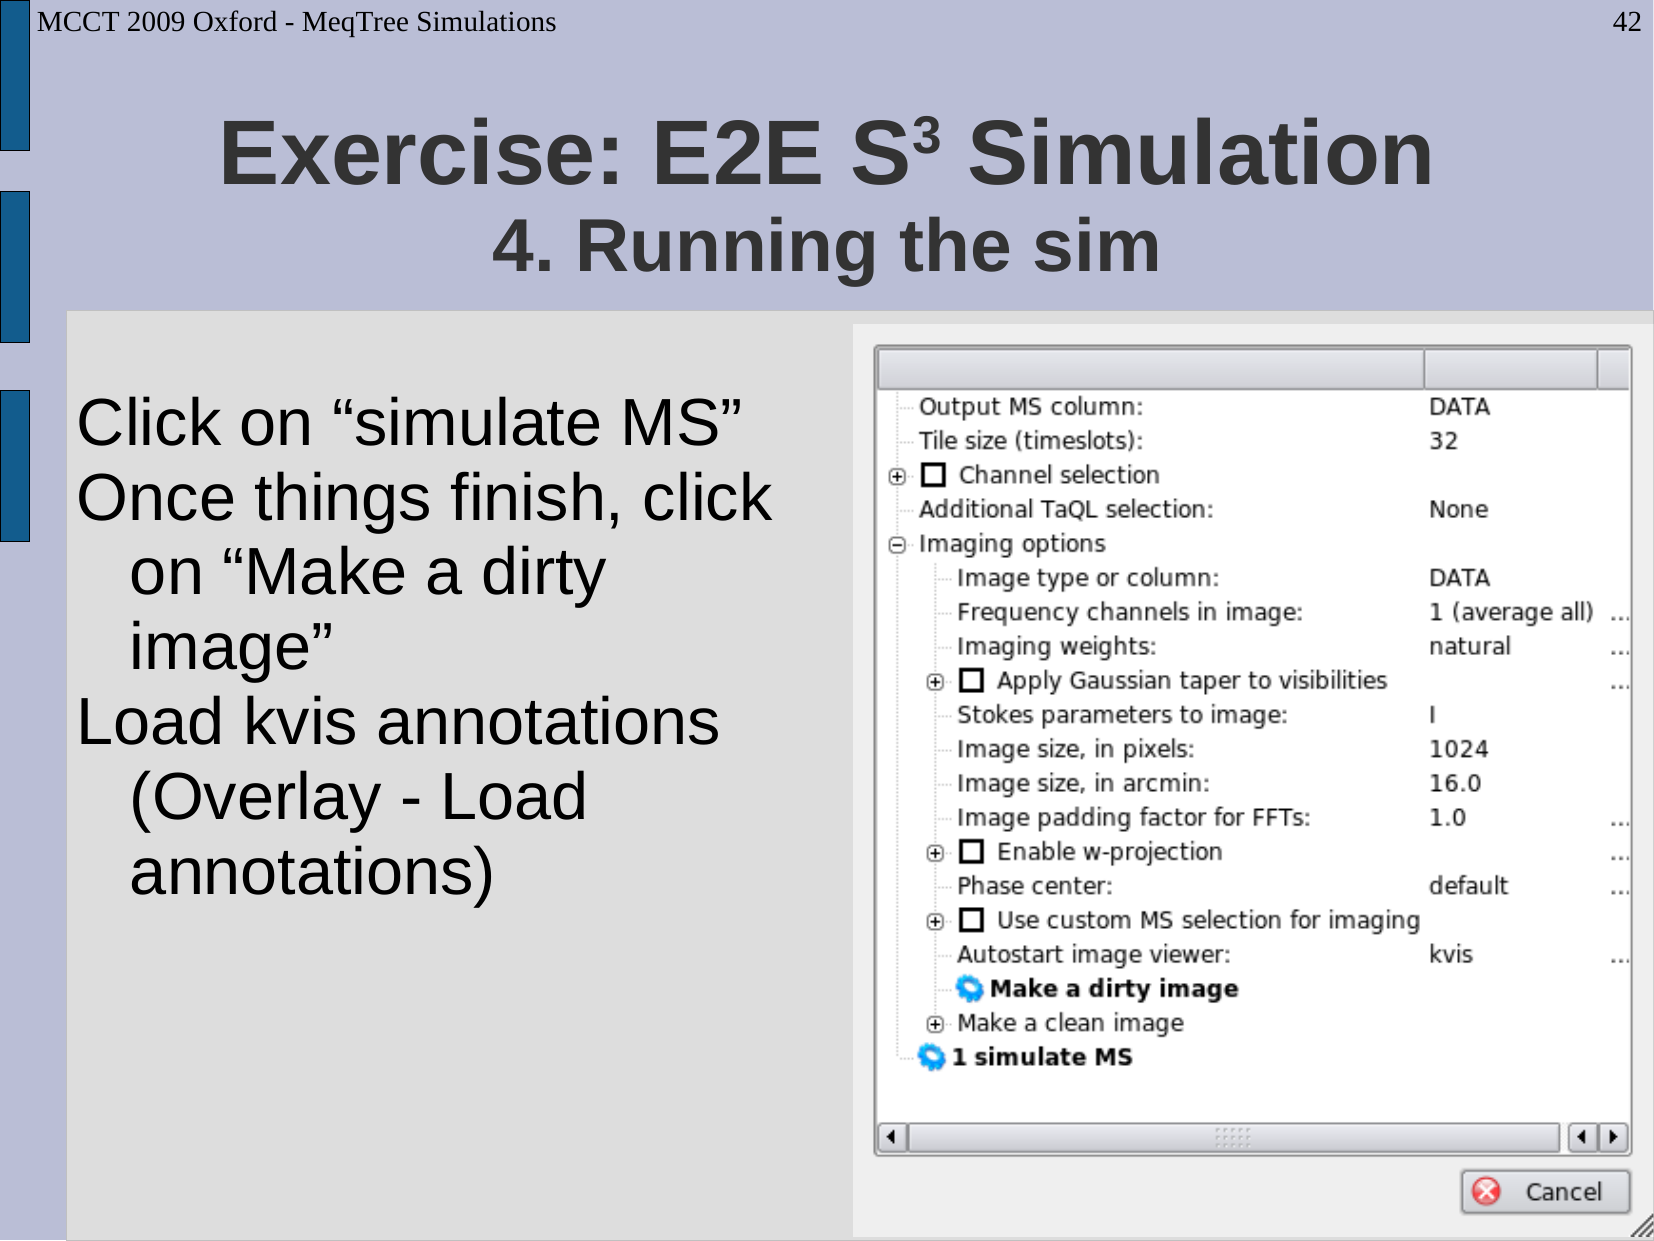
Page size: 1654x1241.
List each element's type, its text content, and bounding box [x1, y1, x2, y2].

list Click on “simulate MS” Once things finish, click on “Make a dirty image” Load kvis annotations (Overlay - Load annotations) [59, 385, 827, 1152]
title Exercise: E2E S3 Simulation 4. Running the sim [121, 96, 1534, 294]
picture [853, 324, 1654, 1237]
